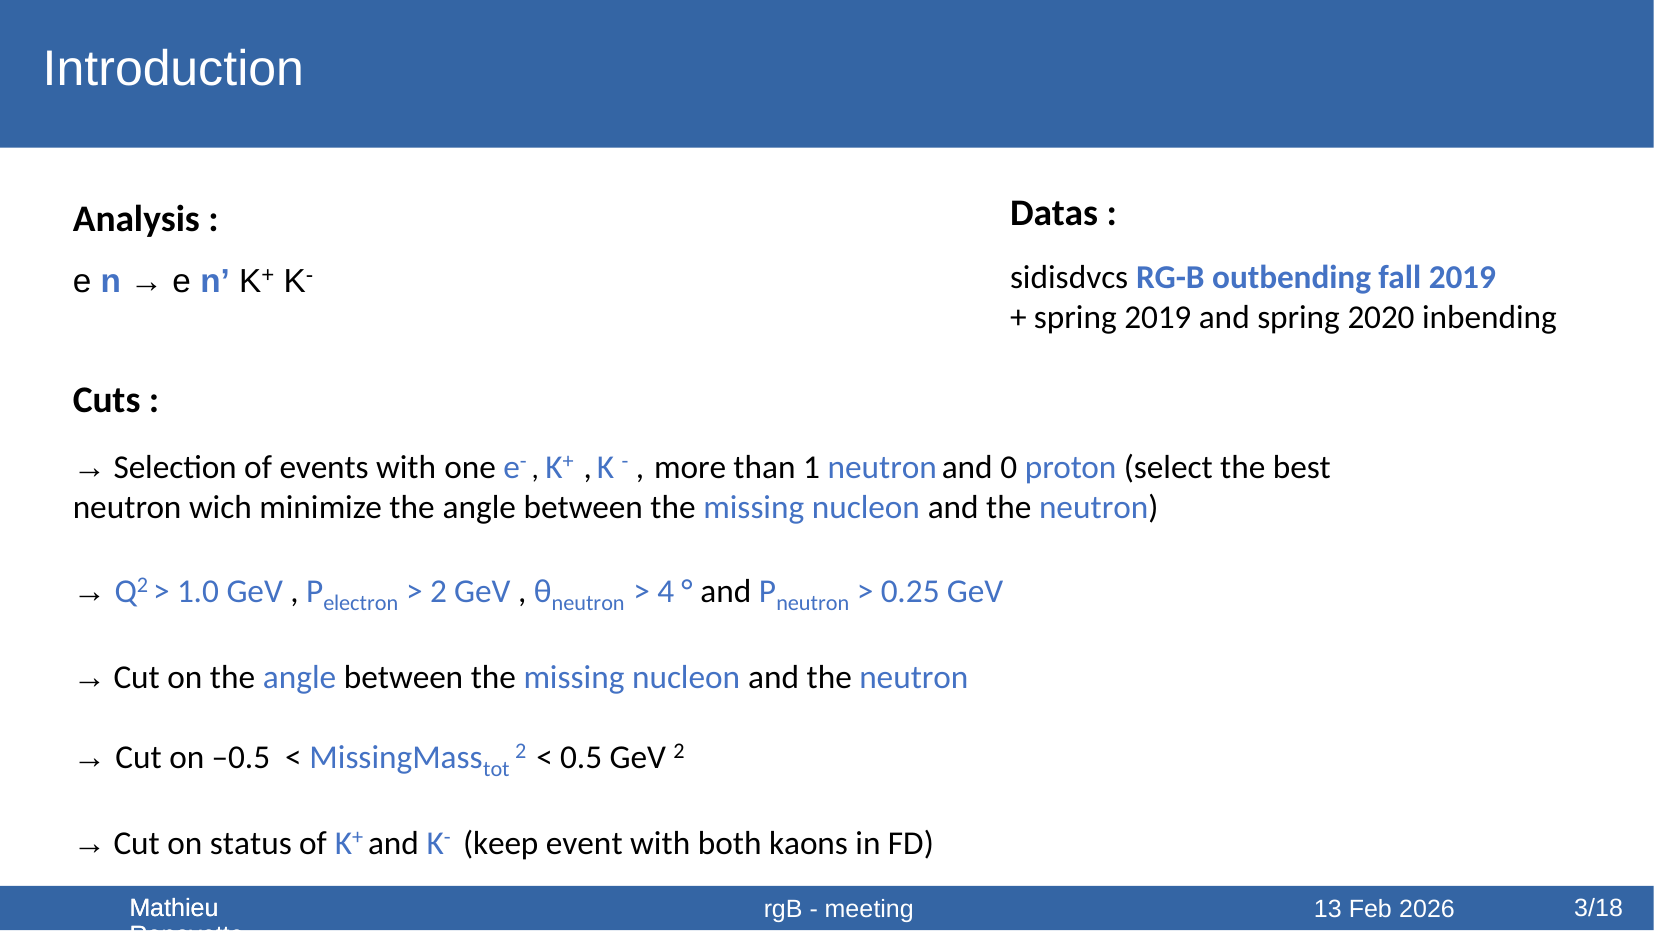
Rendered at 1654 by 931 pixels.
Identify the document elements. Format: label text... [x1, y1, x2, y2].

text_box 13 Feb 2026 [1299, 887, 1536, 931]
text_box e n → e n’ K+ K- [57, 251, 886, 308]
text_box 3/18 [1559, 885, 1654, 930]
text_box Analysis : [57, 186, 886, 248]
text_box [0, 885, 131, 931]
text_box Mathieu Ronayette [114, 885, 355, 929]
text_box [0, 0, 1654, 148]
text_box Introduction [27, 32, 886, 106]
text_box rgB - meeting [734, 887, 953, 931]
text_box [226, 885, 1654, 931]
text_box Datas : sidisdvcs RG-B outbending fall 2019 + spring 2019 and spring 2020 inbending [994, 180, 1627, 345]
text_box Cuts : → Selection of events with one e- , K+ , K - , more than 1 neutron and 0 proton (select the best neutron wich minimize the angle between the missing nucleon and the neutron) → Q2 > 1.0 GeV , Pelectron > 2 GeV , θneutron > 4 ° and Pneutron > 0.25 GeV → Cut on the angle between the missing nucleon and the neutron → Cut on –0.5 < MissingMasstot 2 < 0.5 GeV 2 → Cut on status of K+ and K- (keep event with both kaons in FD) [57, 367, 1429, 863]
